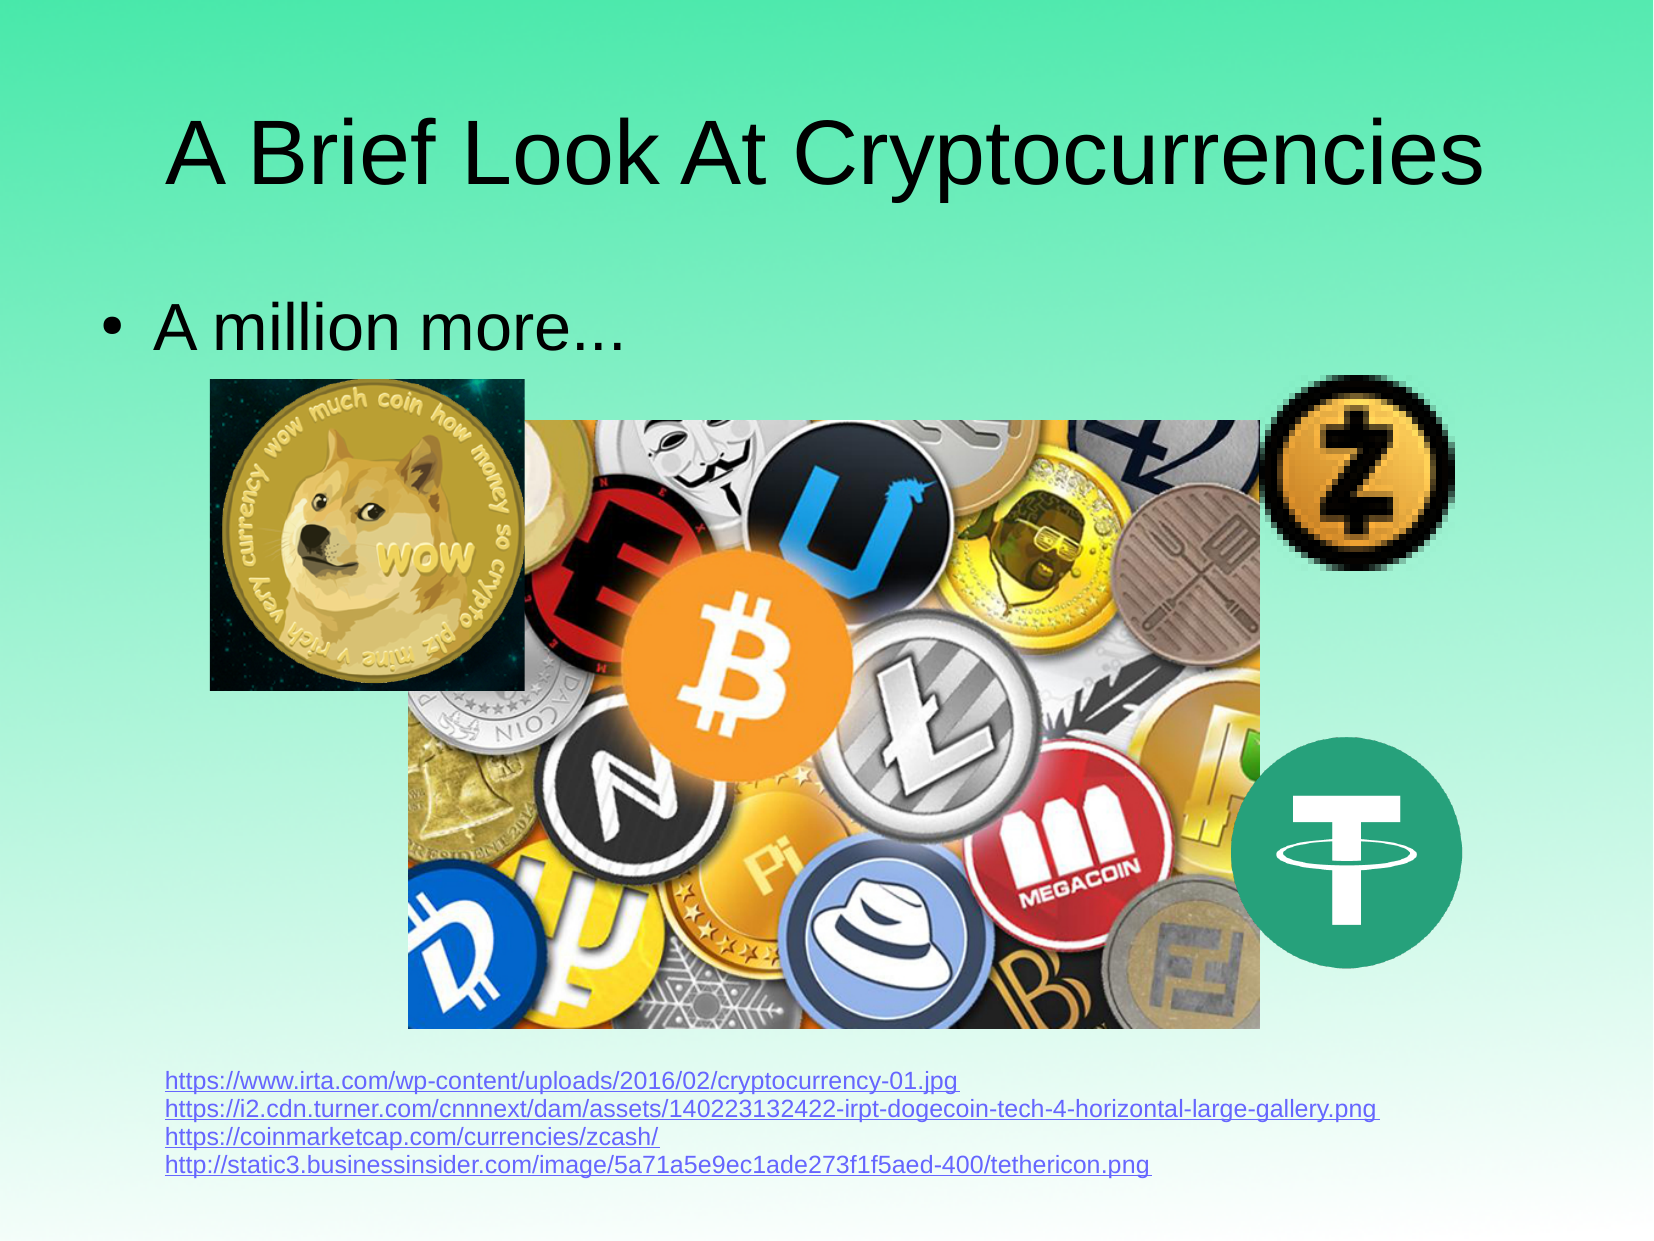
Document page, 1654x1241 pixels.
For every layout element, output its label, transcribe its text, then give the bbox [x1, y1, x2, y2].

picture [0, 0, 1654, 1241]
text_box https://www.irta.com/wp-content/uploads/2016/02/cryptocurrency-01.jpg https://i2.cdn.turner.com/cnnnext/dam/assets/140223132422-irpt-dogecoin-tech-4-horizontal-large-gallery.png https://coinmarketcap.com/currencies/zcash/ http://static3.businessinsider.com/image/5a71a5e9ec1ade273f1f5aed-400/tethericon.png [149, 1059, 1455, 1187]
list A million more... [82, 290, 1571, 1010]
title A Brief Look At Cryptocurrencies [82, 49, 1571, 257]
